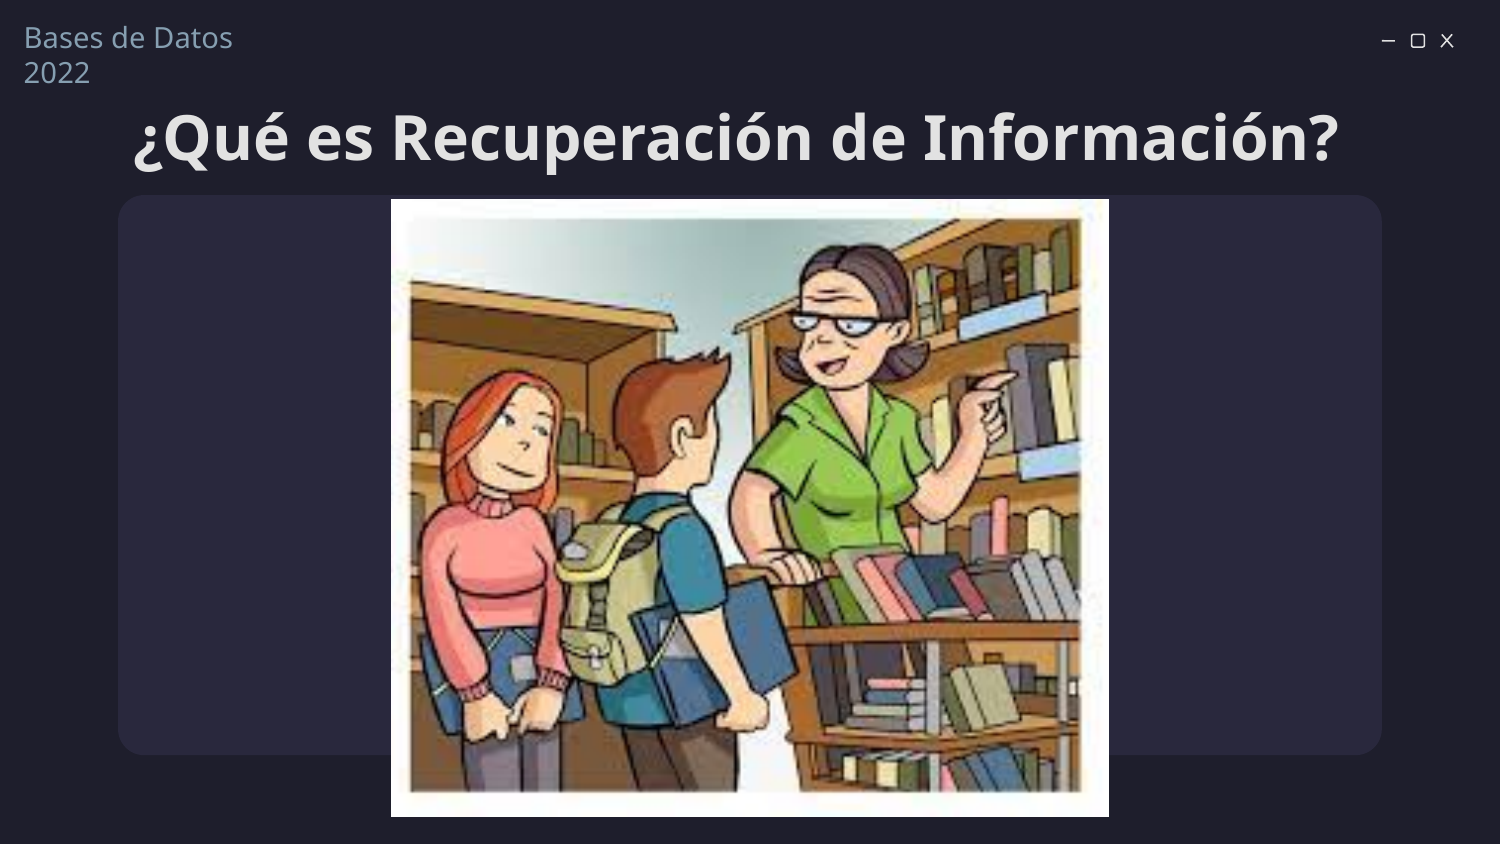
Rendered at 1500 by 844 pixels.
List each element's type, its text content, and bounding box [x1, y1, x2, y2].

title ¿Qué es Recuperación de Información? [118, 88, 1382, 183]
picture [391, 199, 1109, 818]
